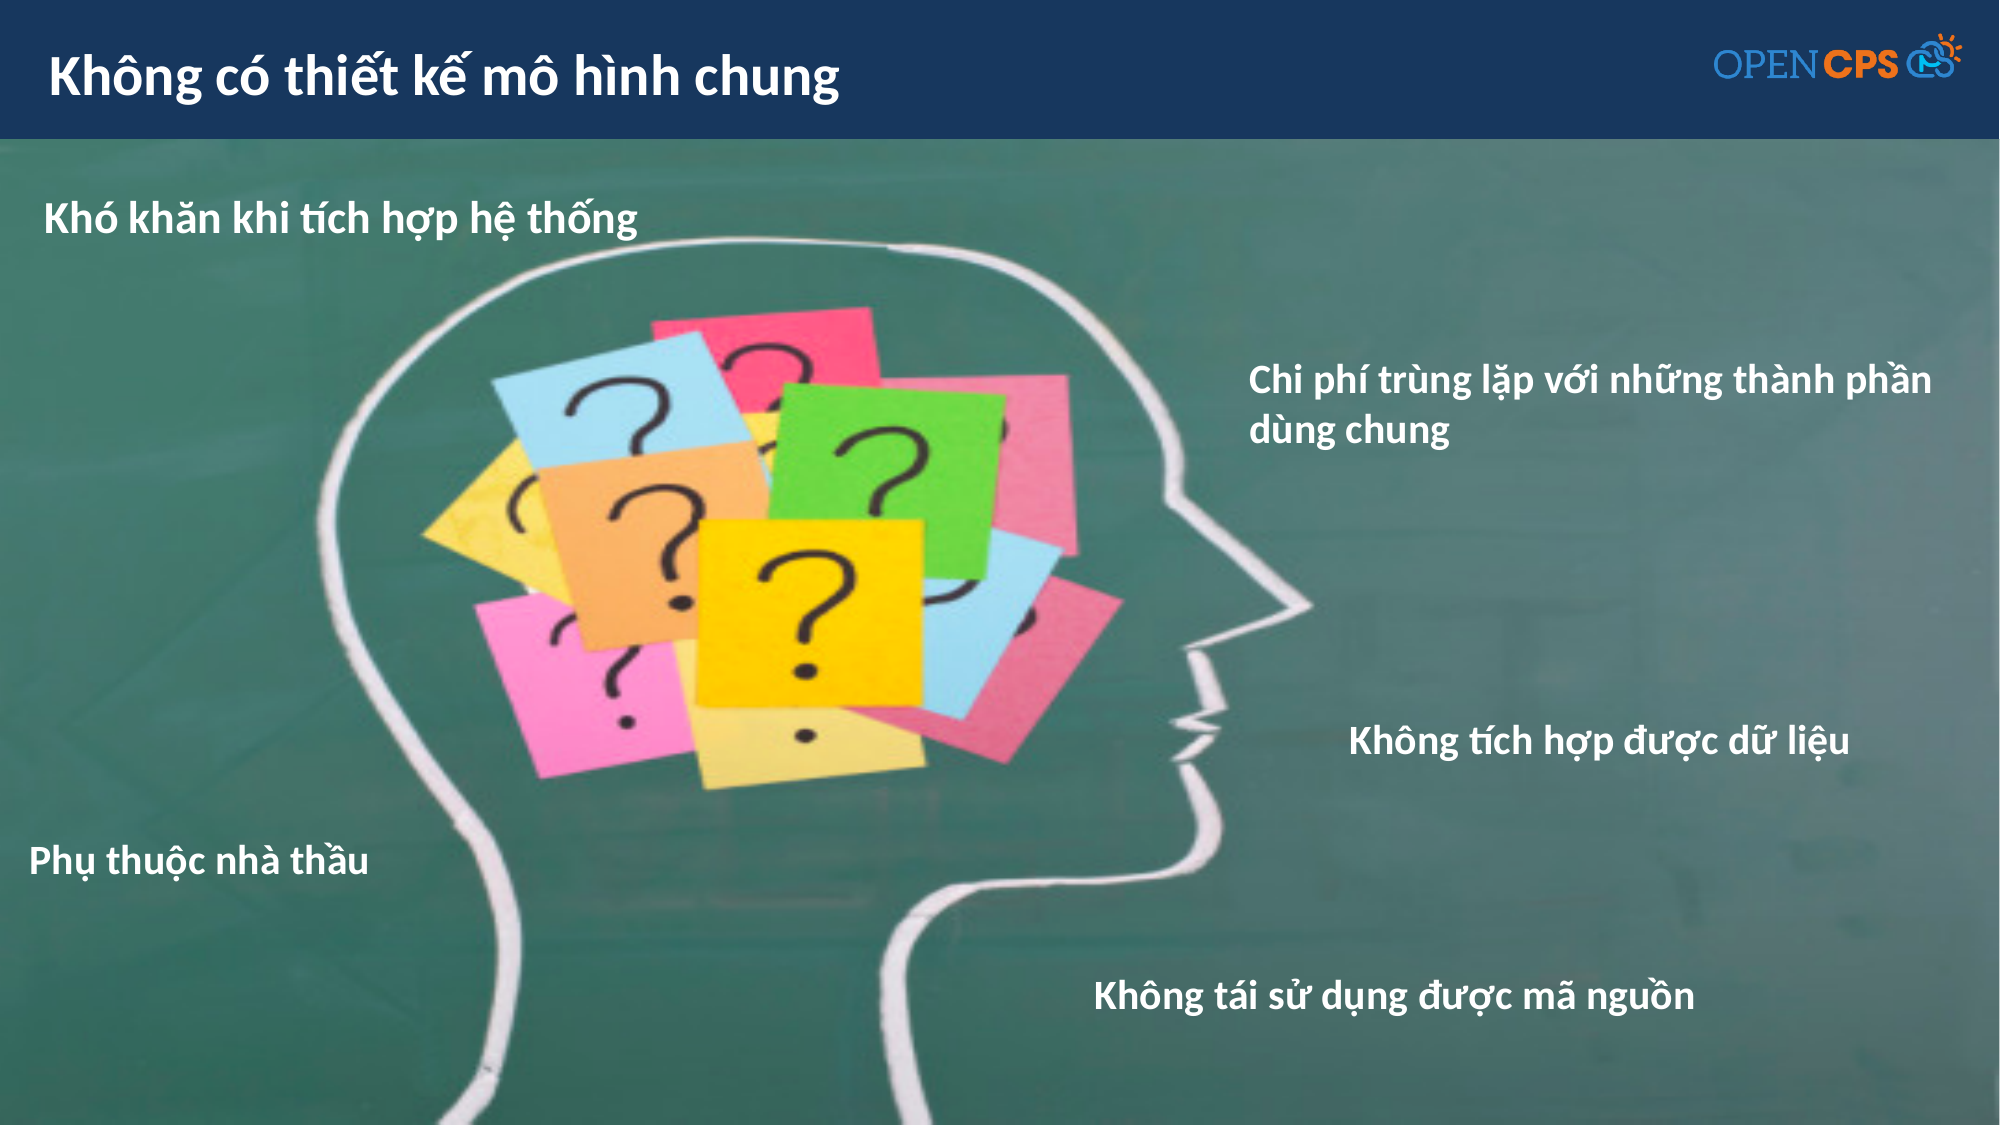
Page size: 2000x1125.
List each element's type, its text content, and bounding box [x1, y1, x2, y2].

text_box Không có thiết kế mô hình chung [34, 29, 1710, 115]
text_box Khó khăn khi tích hợp hệ thống [30, 180, 691, 250]
text_box Không tái sử dụng được mã nguồn [1080, 960, 1846, 1026]
picture [1709, 29, 1966, 85]
text_box Không tích hợp được dữ liệu [1335, 705, 1951, 770]
text_box Chi phí trùng lặp với những thành phần dùng chung [1234, 344, 2000, 460]
picture [0, 139, 2000, 1125]
text_box Phụ thuộc nhà thầu [15, 825, 421, 890]
